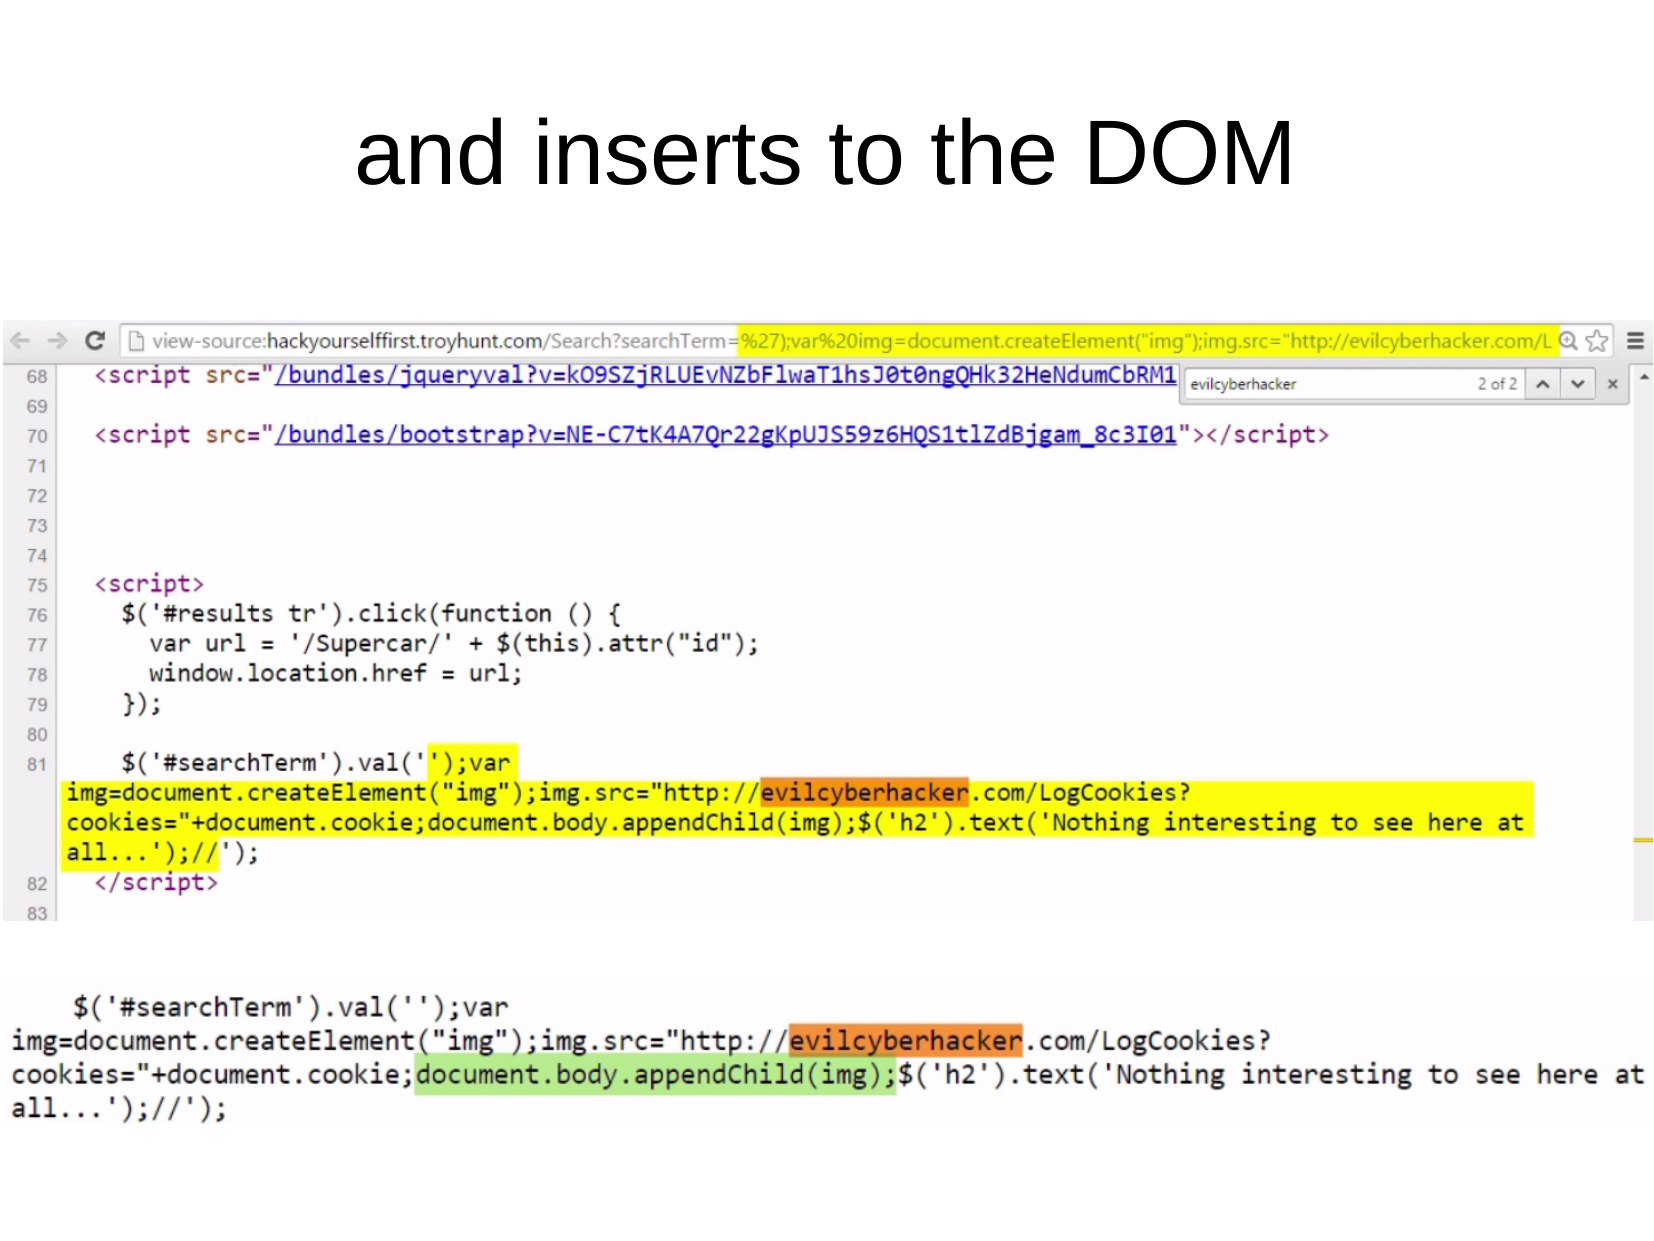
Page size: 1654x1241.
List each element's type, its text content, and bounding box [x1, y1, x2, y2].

title and inserts to the DOM [82, 49, 1571, 257]
picture [3, 320, 1654, 921]
picture [3, 978, 1654, 1125]
